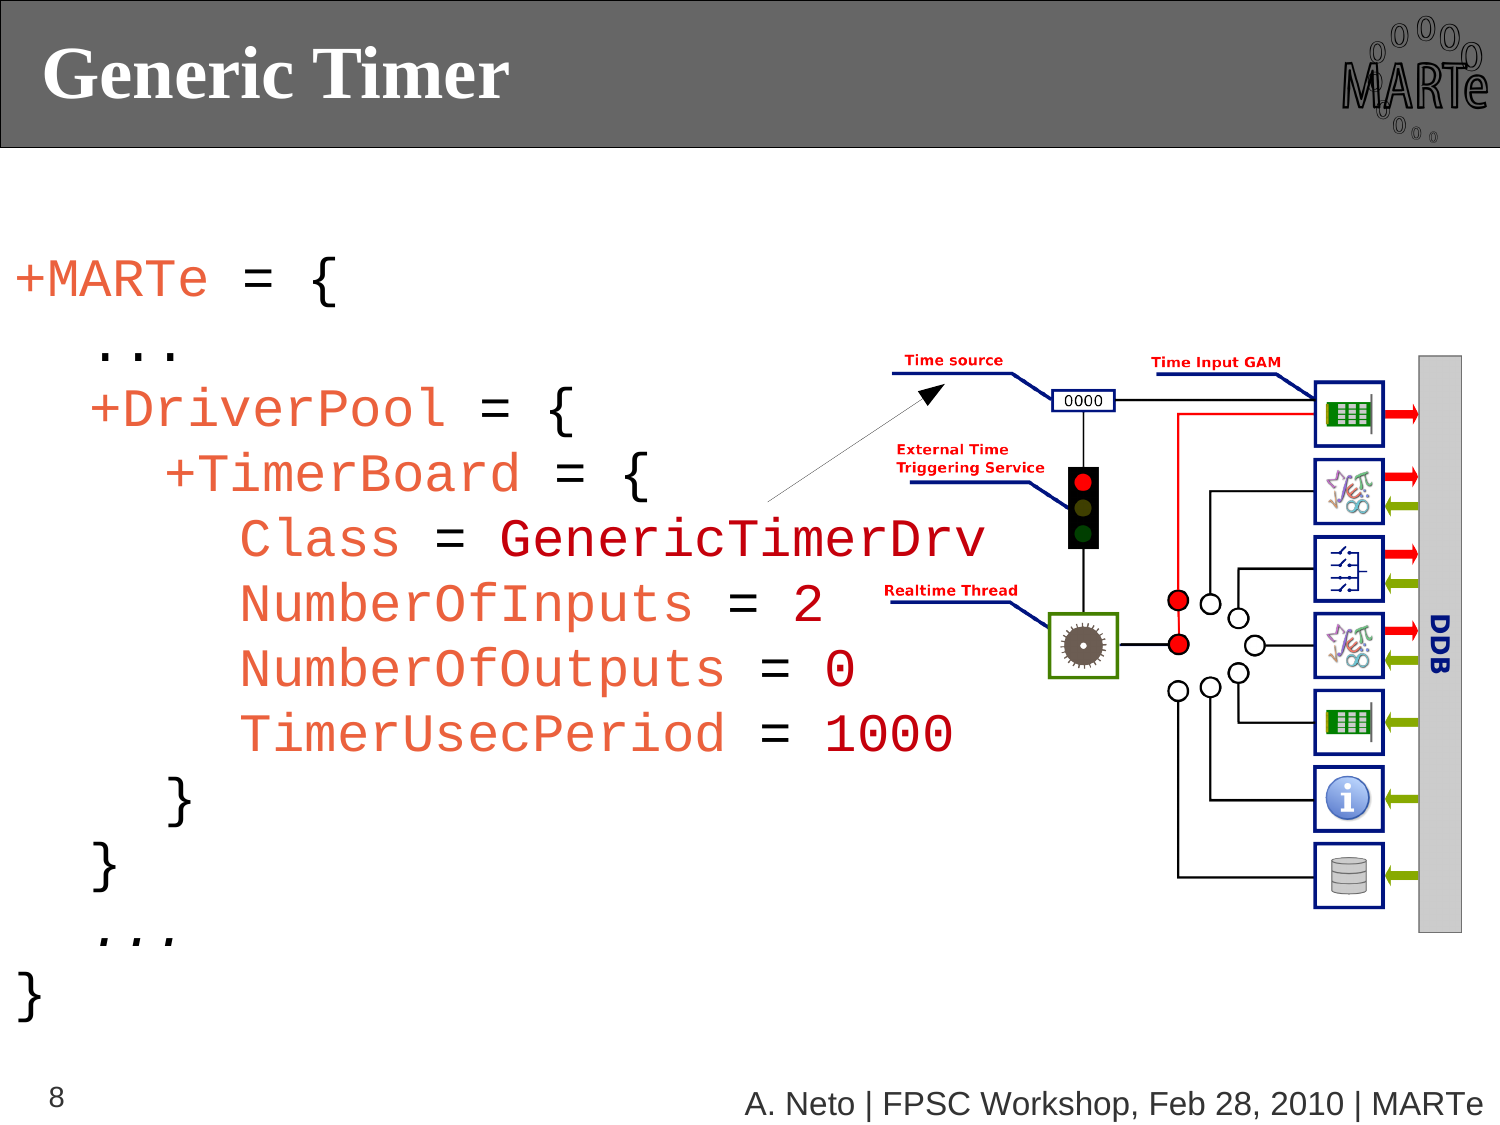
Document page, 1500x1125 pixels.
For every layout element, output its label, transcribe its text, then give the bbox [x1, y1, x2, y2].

title Generic Timer [41, 0, 1128, 148]
picture [885, 354, 1462, 933]
text_box +MARTe = { ... +DriverPool = { +TimerBoard = { Class = GenericTimerDrv NumberOfInputs = 2 NumberOfOutputs = 0 TimerUsecPeriod = 1000 } } ... } [0, 235, 1359, 1034]
picture [1340, 0, 1489, 148]
